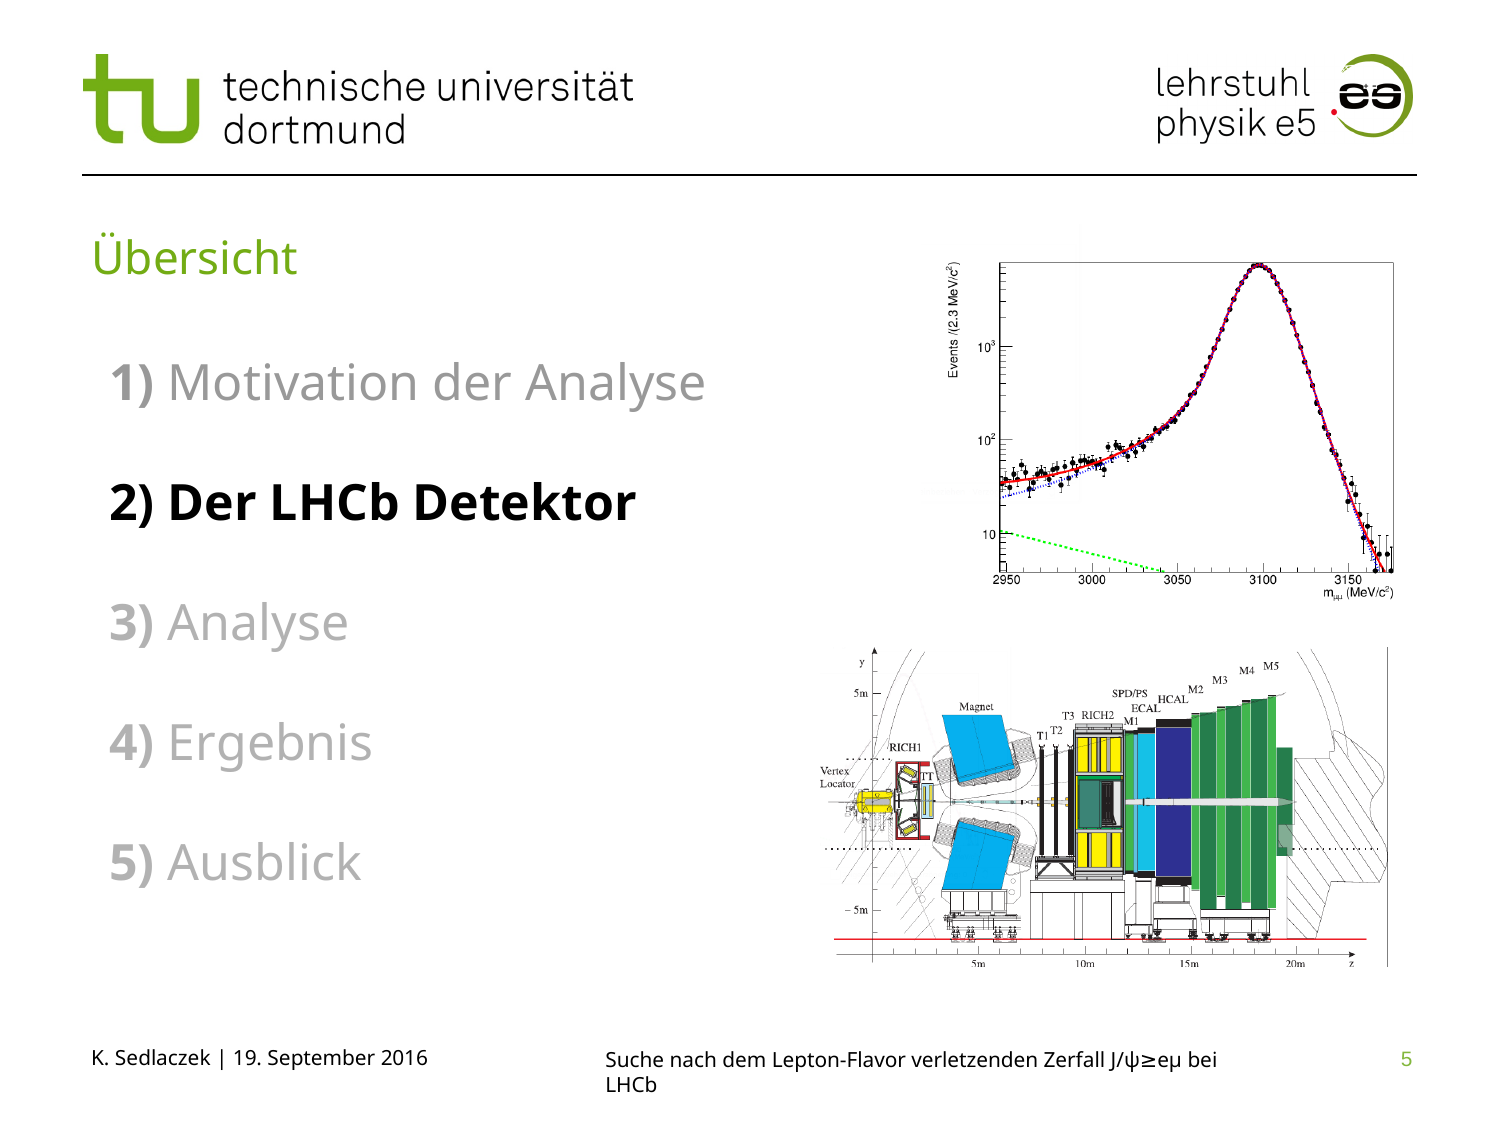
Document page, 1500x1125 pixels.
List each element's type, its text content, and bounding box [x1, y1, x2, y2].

picture [820, 647, 1388, 967]
picture [921, 224, 1444, 609]
text_box K. Sedlaczek | 19. September 2016 [76, 1037, 513, 1113]
picture [83, 54, 633, 144]
title Übersicht [76, 174, 1411, 337]
text_box 1) Motivation der Analyse 2) Der LHCb Detektor 3) Analyse 4) Ergebnis 5) Ausblick [94, 342, 1323, 898]
picture [1158, 54, 1413, 144]
text_box Suche nach dem Lepton-Flavor verletzenden Zerfall J/ψ≥eµ bei LHCb [590, 1039, 1288, 1093]
